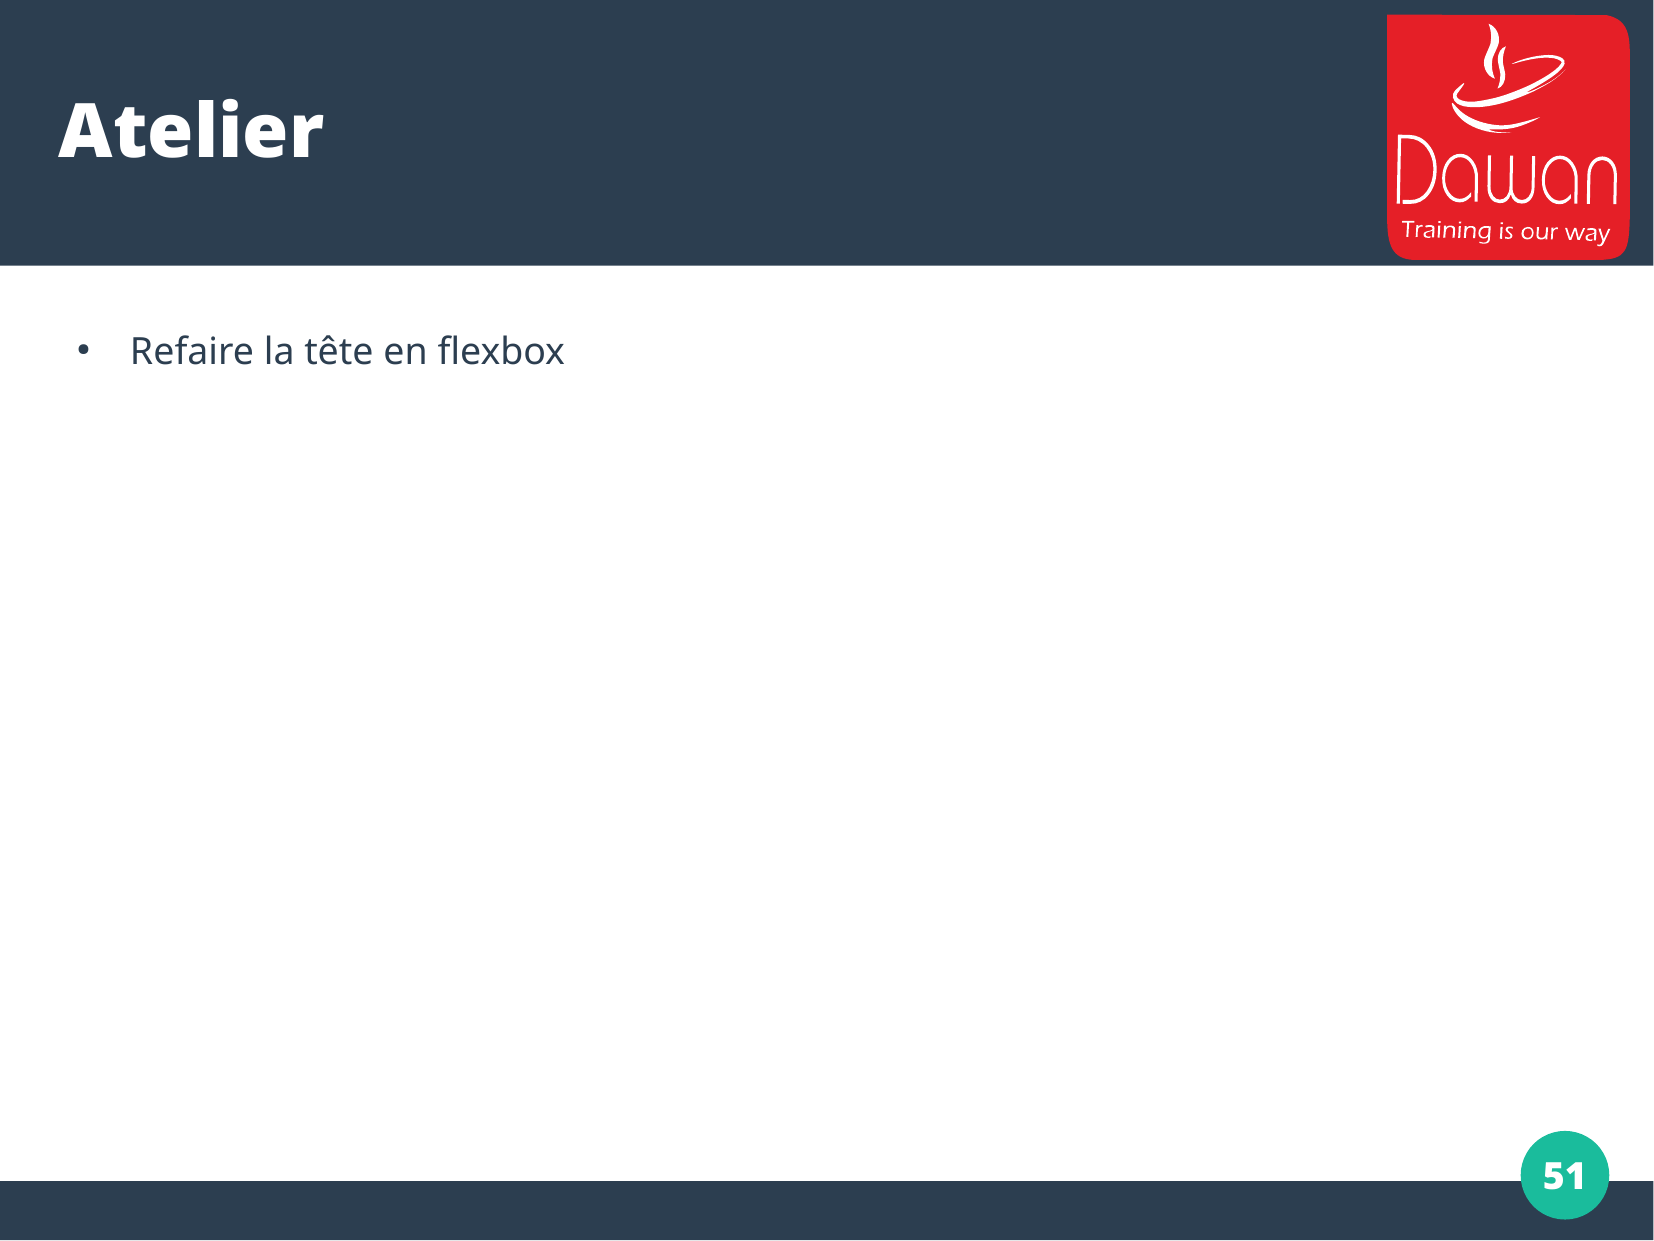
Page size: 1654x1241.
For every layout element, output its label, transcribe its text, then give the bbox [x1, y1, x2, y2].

title Atelier [59, 49, 1387, 207]
list Refaire la tête en flexbox [59, 324, 1595, 1152]
picture [1387, 14, 1630, 260]
